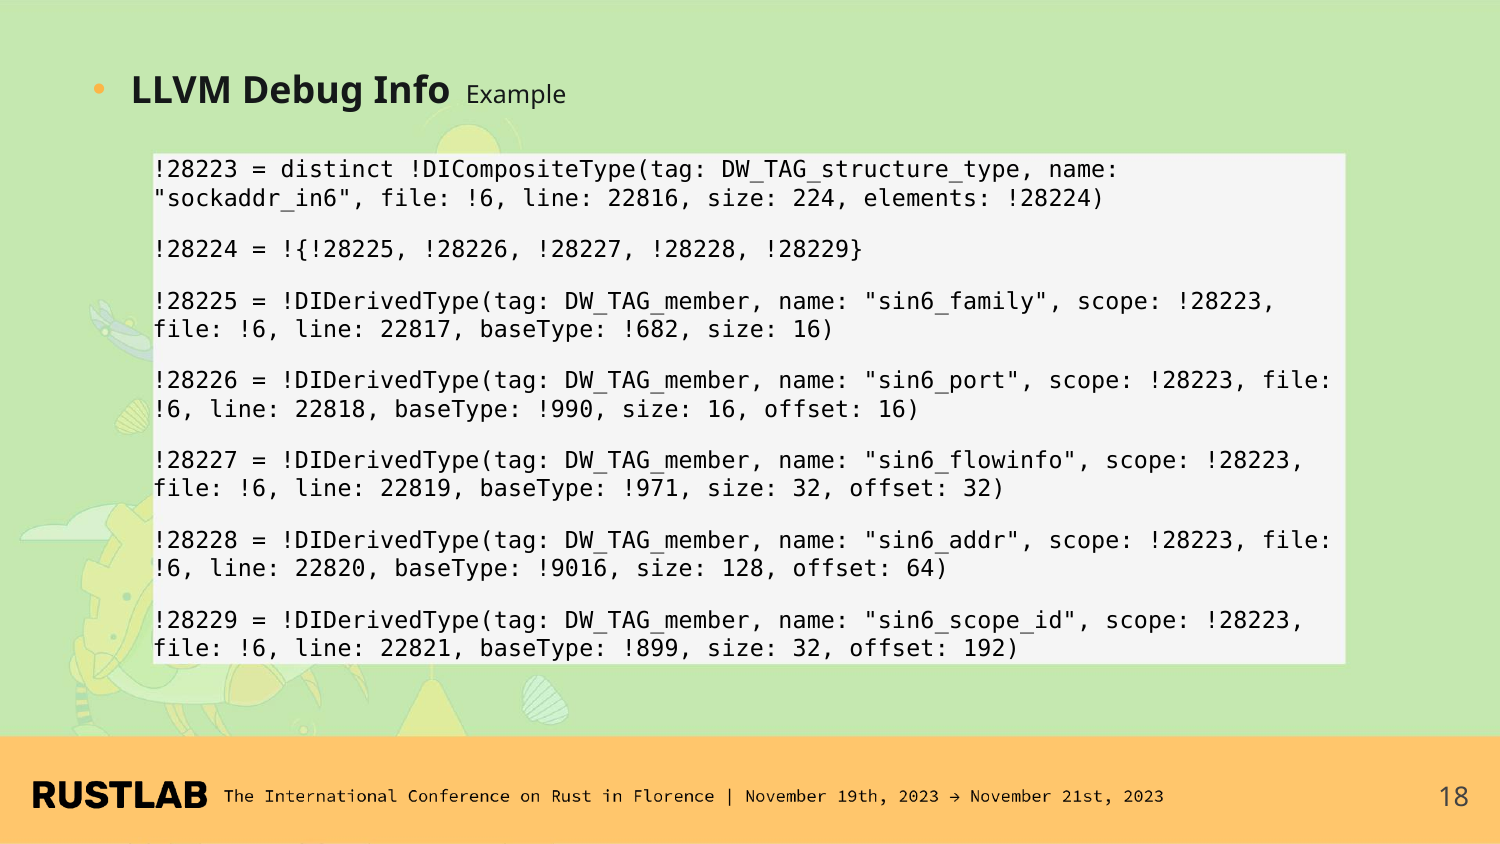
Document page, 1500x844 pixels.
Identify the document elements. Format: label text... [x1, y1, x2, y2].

list !28223 = distinct !DICompositeType(tag: DW_TAG_structure_type, name: "sockaddr_in6", file: !6, line: 22816, size: 224, elements: !28224) !28224 = !{!28225, !28226, !28227, !28228, !28229} !28225 = !DIDerivedType(tag: DW_TAG_member, name: "sin6_family", scope: !28223, file: !6, line: 22817, baseType: !682, size: 16) !28226 = !DIDerivedType(tag: DW_TAG_member, name: "sin6_port", scope: !28223, file: !6, line: 22818, baseType: !990, size: 16, offset: 16) !28227 = !DIDerivedType(tag: DW_TAG_member, name: "sin6_flowinfo", scope: !28223, file: !6, line: 22819, baseType: !971, size: 32, offset: 32) !28228 = !DIDerivedType(tag: DW_TAG_member, name: "sin6_addr", scope: !28223, file: !6, line: 22820, baseType: !9016, size: 128, offset: 64) !28229 = !DIDerivedType(tag: DW_TAG_member, name: "sin6_scope_id", scope: !28223, file: !6, line: 22821, baseType: !899, size: 32, offset: 192) [152, 154, 1344, 664]
title LLVM Debug Info Example [92, 65, 1408, 107]
picture [0, 0, 1500, 844]
